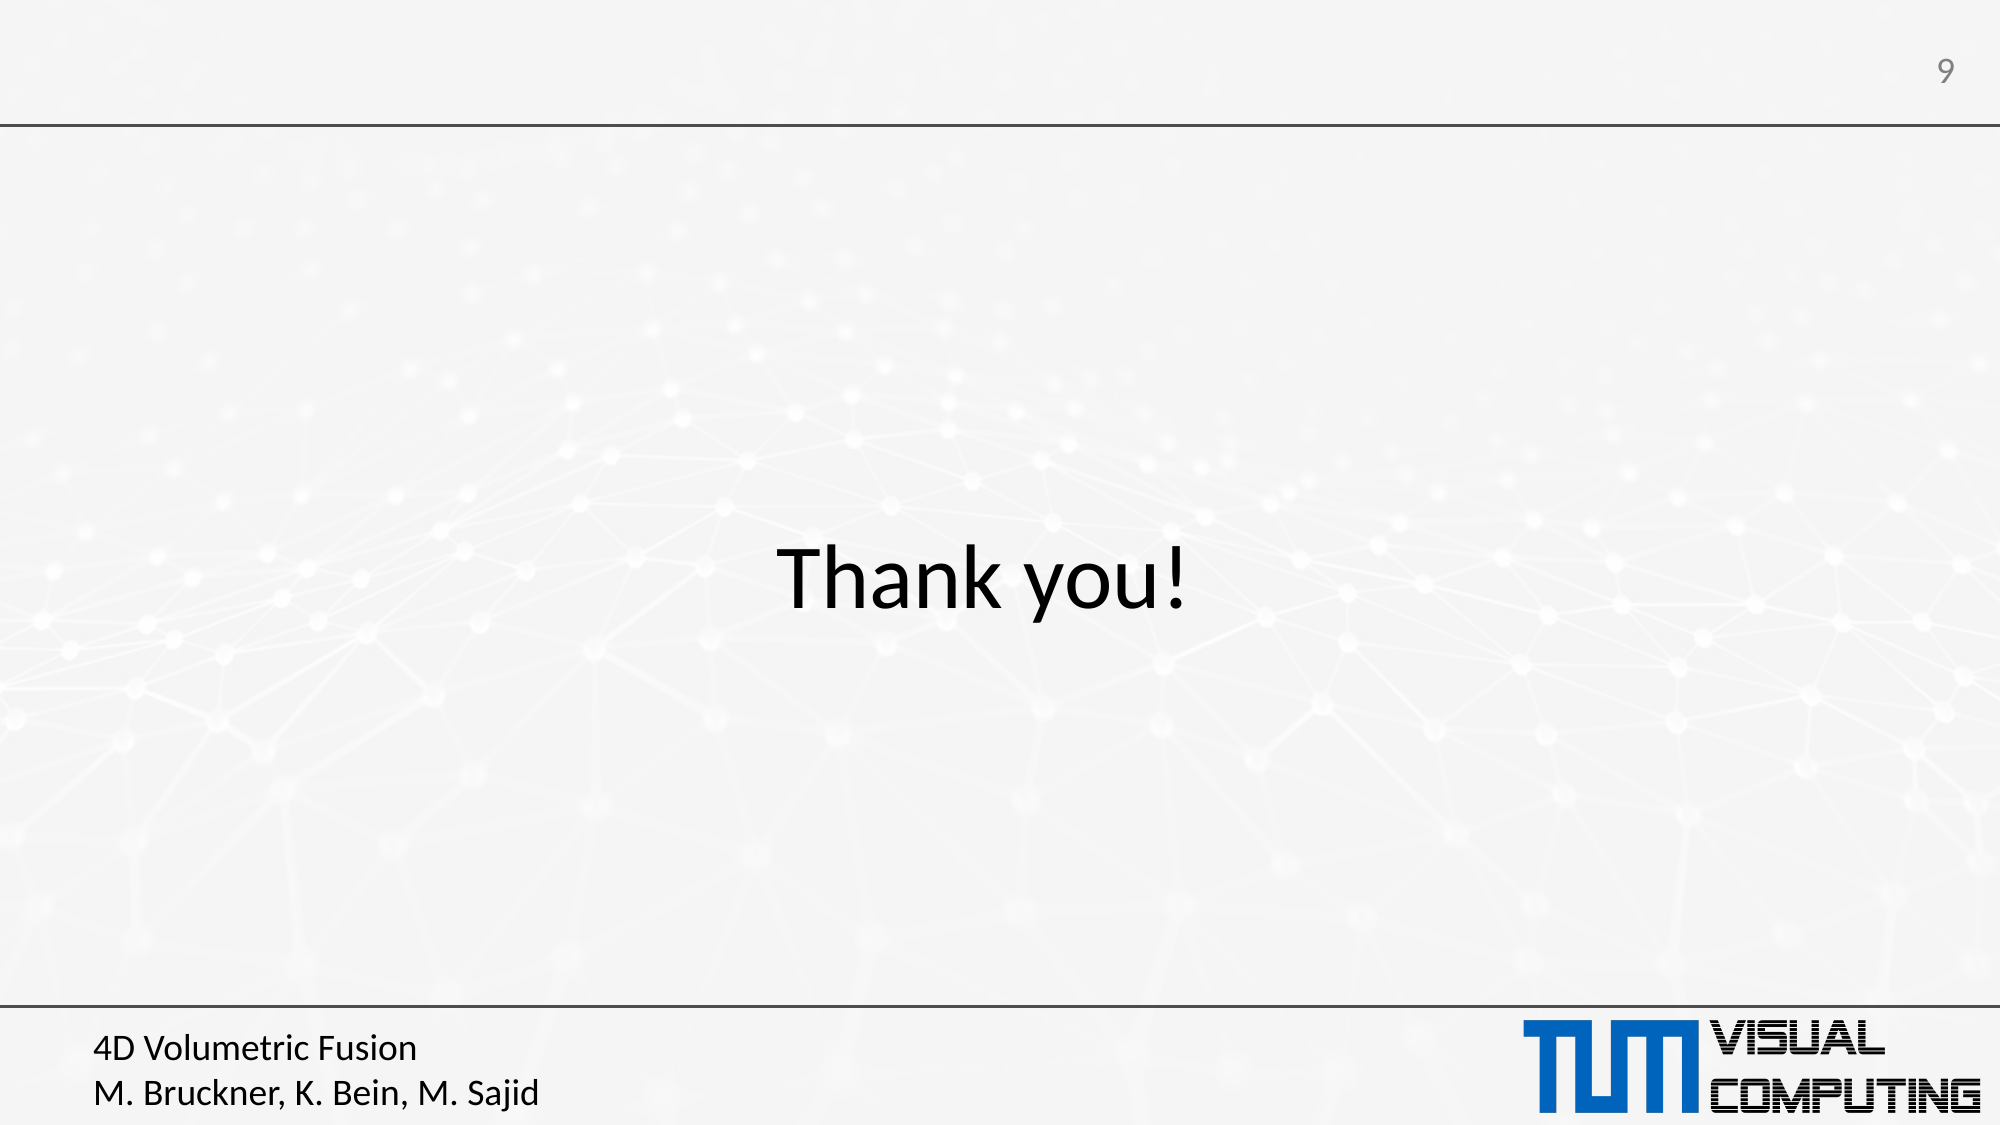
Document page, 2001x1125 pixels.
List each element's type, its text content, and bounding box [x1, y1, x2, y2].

picture [1523, 1018, 1983, 1117]
title Thank you! [768, 491, 1232, 634]
slide_number <Foliennummer> [1903, 38, 1963, 100]
